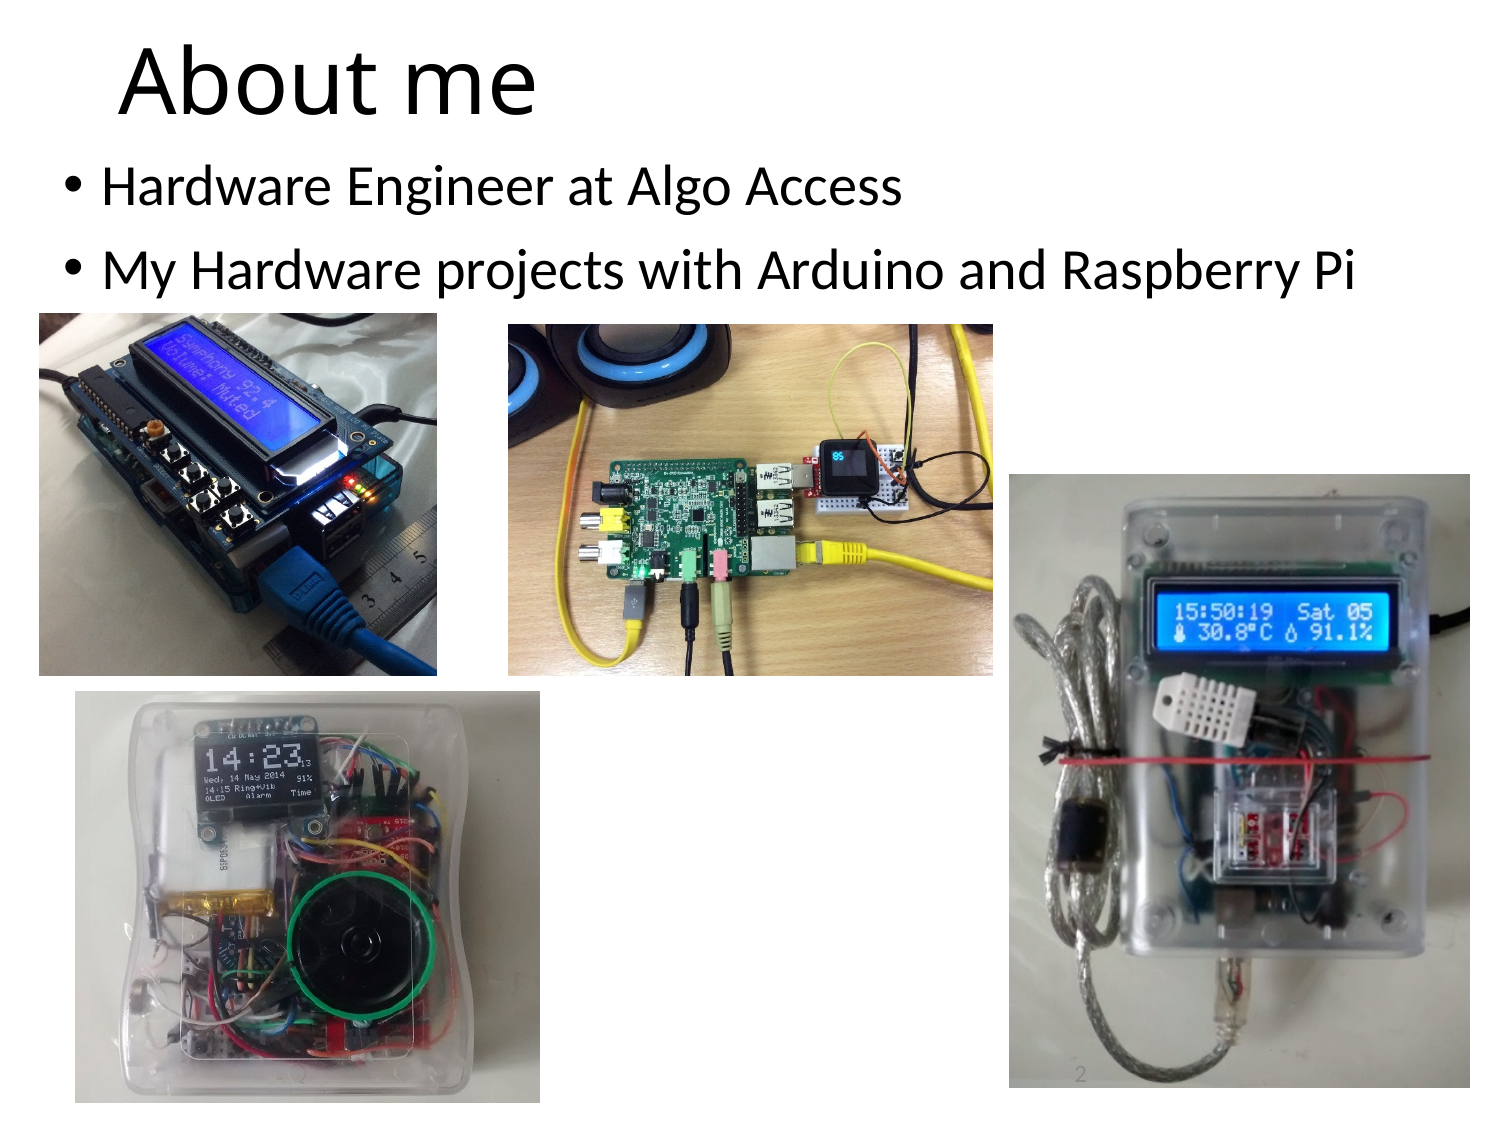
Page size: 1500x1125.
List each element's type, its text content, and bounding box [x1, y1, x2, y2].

list Hardware Engineer at Algo Access My Hardware projects with Arduino and Raspberry Pi [48, 147, 1453, 862]
title About me [103, 0, 1397, 147]
picture [1009, 474, 1470, 1089]
text_box 2 [1059, 1042, 1397, 1103]
picture [508, 324, 993, 676]
picture [39, 313, 437, 676]
picture [75, 691, 540, 1103]
